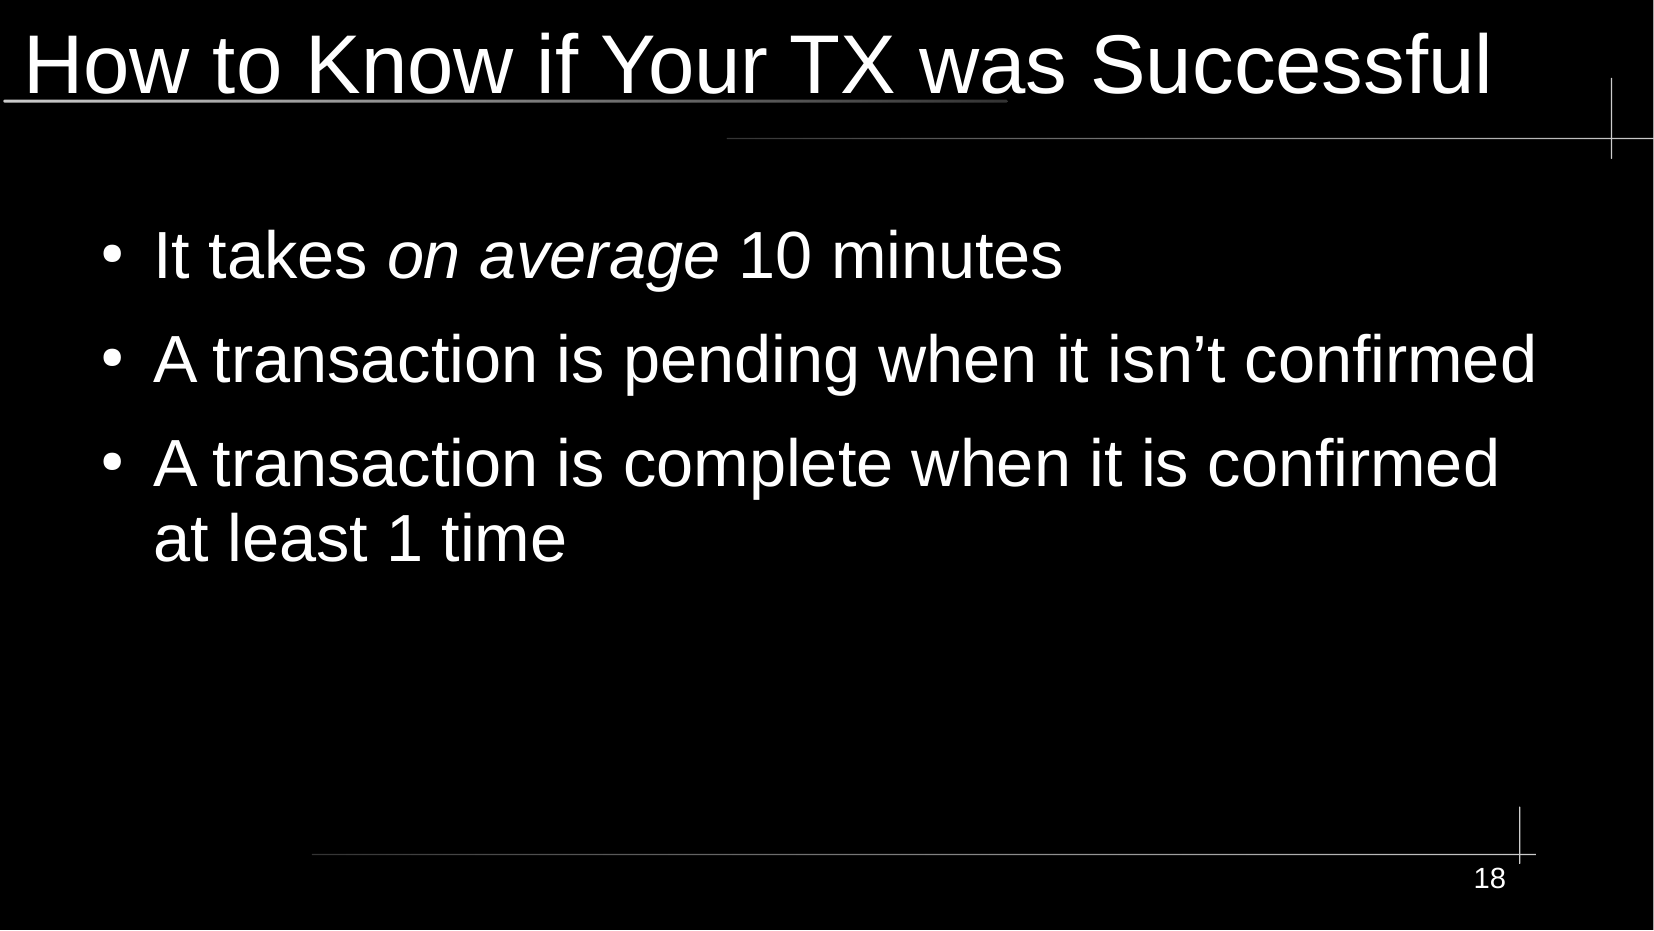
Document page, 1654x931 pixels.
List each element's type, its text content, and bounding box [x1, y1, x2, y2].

title How to Know if Your TX was Successful [23, 11, 1589, 119]
list It takes on average 10 minutes A transaction is pending when it isn’t confirmed A transaction is complete when it is confirmed at least 1 time [82, 217, 1571, 758]
